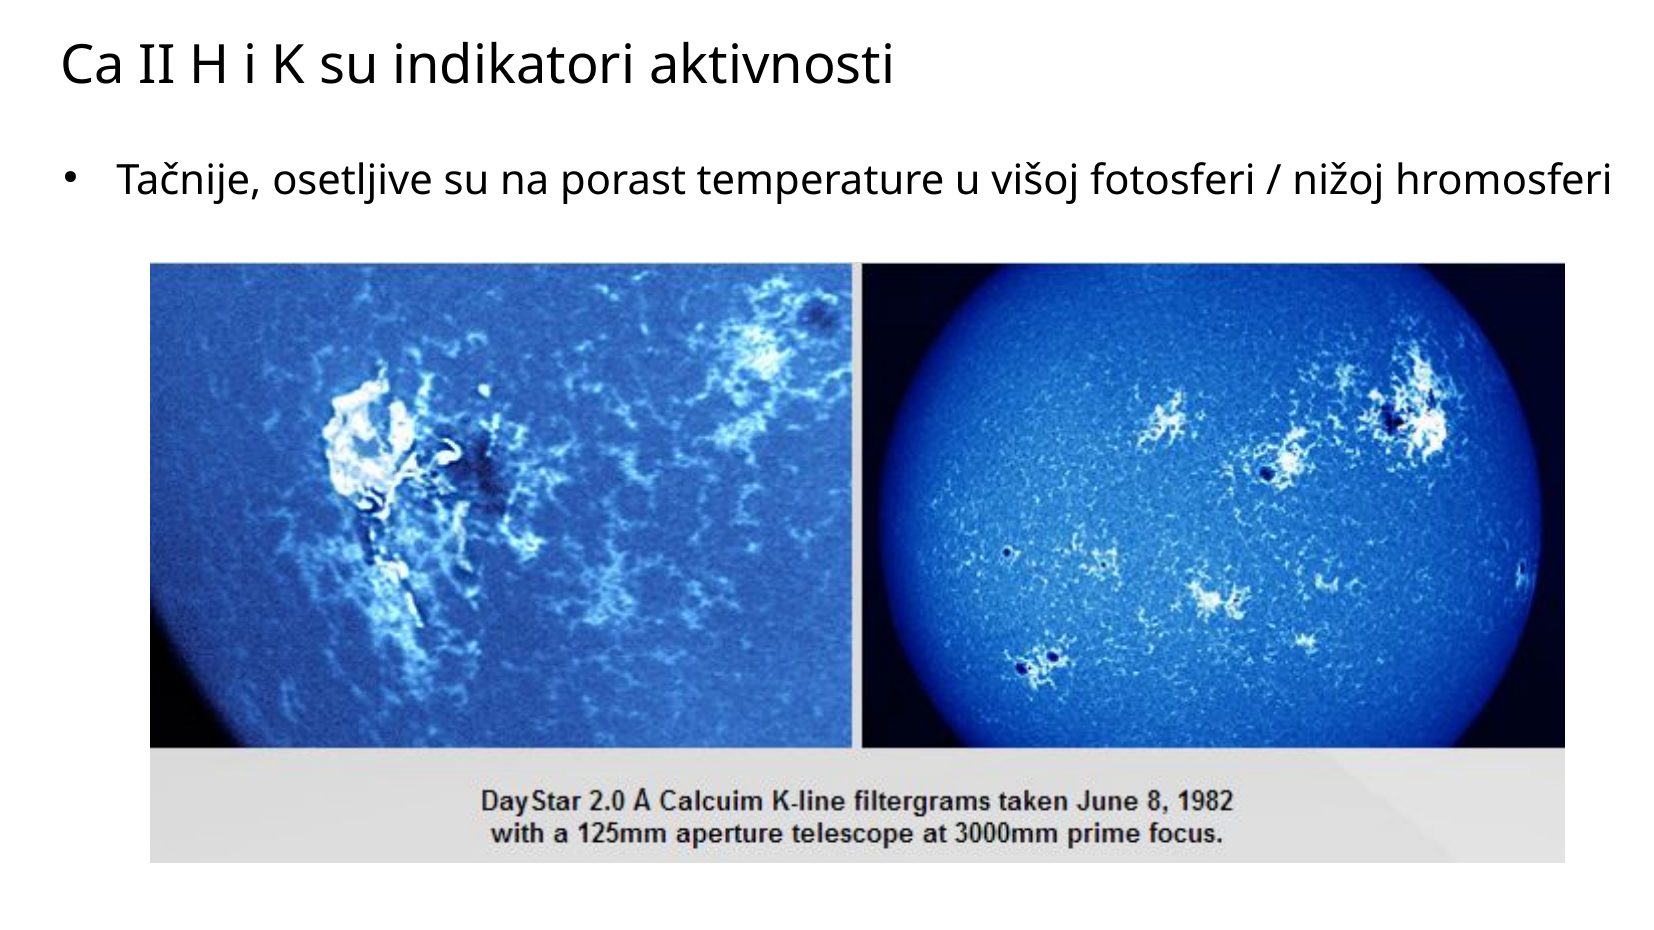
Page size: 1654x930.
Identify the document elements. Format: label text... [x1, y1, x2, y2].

title Ca II H i K su indikatori aktivnosti [59, 13, 1648, 113]
picture [150, 262, 1565, 863]
list Tačnije, osetljive su na porast temperature u višoj fotosferi / nižoj hromosferi [45, 149, 1635, 880]
